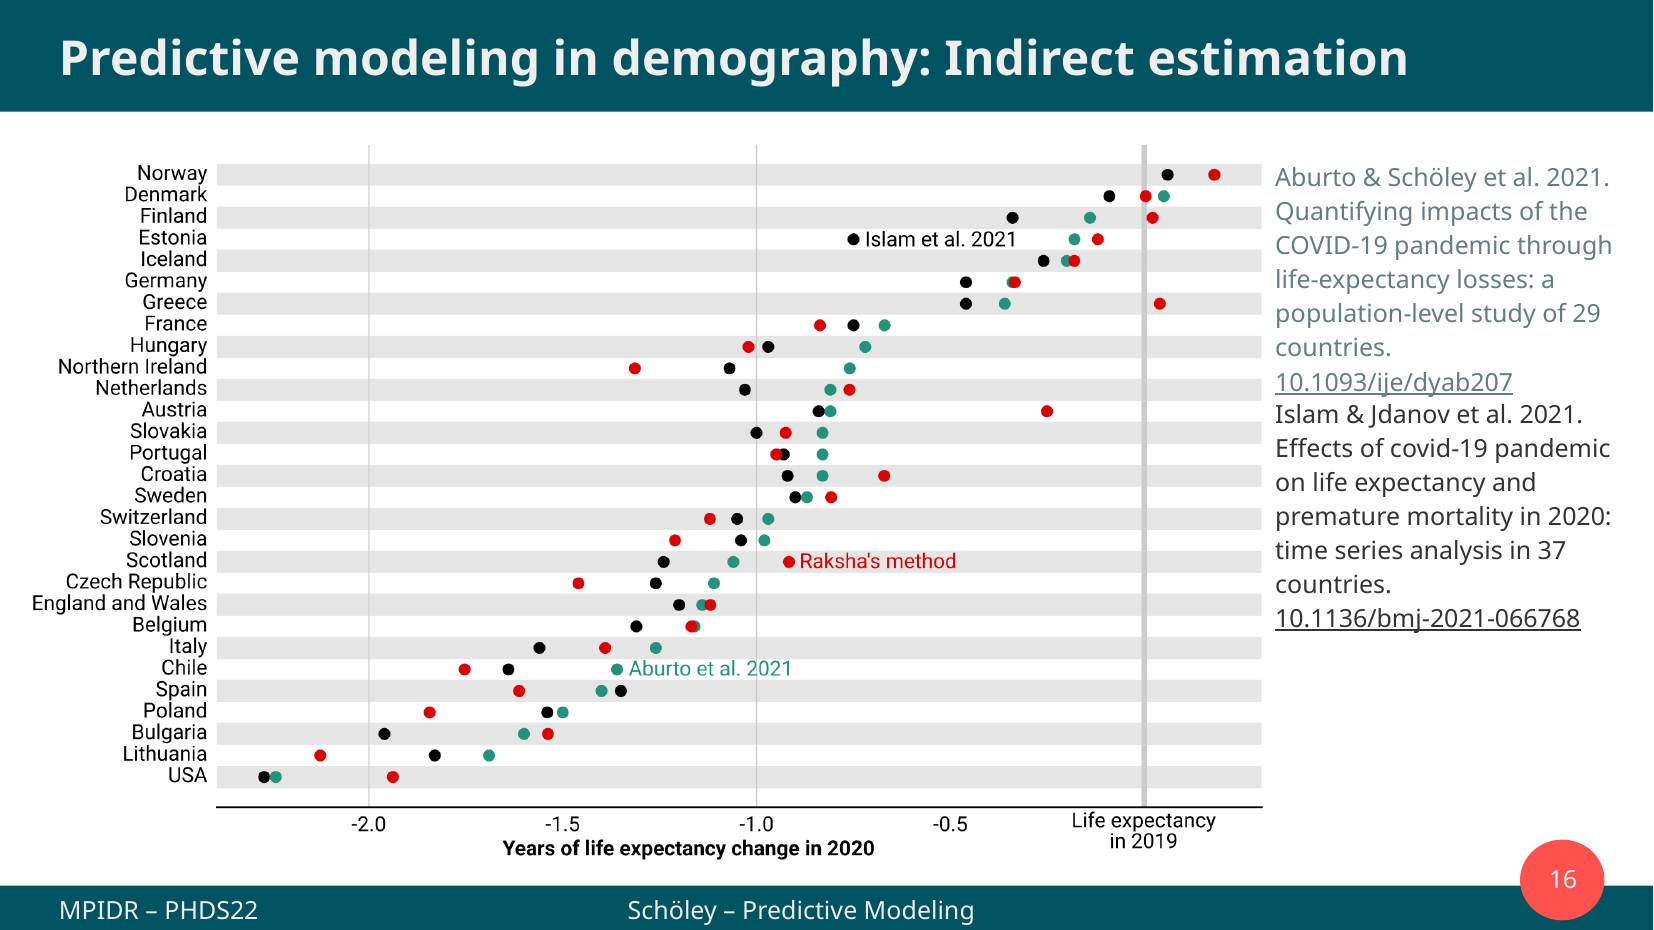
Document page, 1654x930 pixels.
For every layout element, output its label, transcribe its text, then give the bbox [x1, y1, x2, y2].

text_box Islam & Jdanov et al. 2021. Effects of covid-19 pandemic on life expectancy and premature mortality in 2020: time series analysis in 37 countries. 10.1136/bmj-2021-066768 [1260, 388, 1651, 614]
picture [21, 134, 1272, 871]
text_box Aburto & Schöley et al. 2021. Quantifying impacts of the COVID-19 pandemic through life-expectancy losses: a population-level study of 29 countries. 10.1093/ije/dyab207 [1260, 152, 1651, 378]
title Predictive modeling in demography: Indirect estimation [58, 0, 1594, 117]
